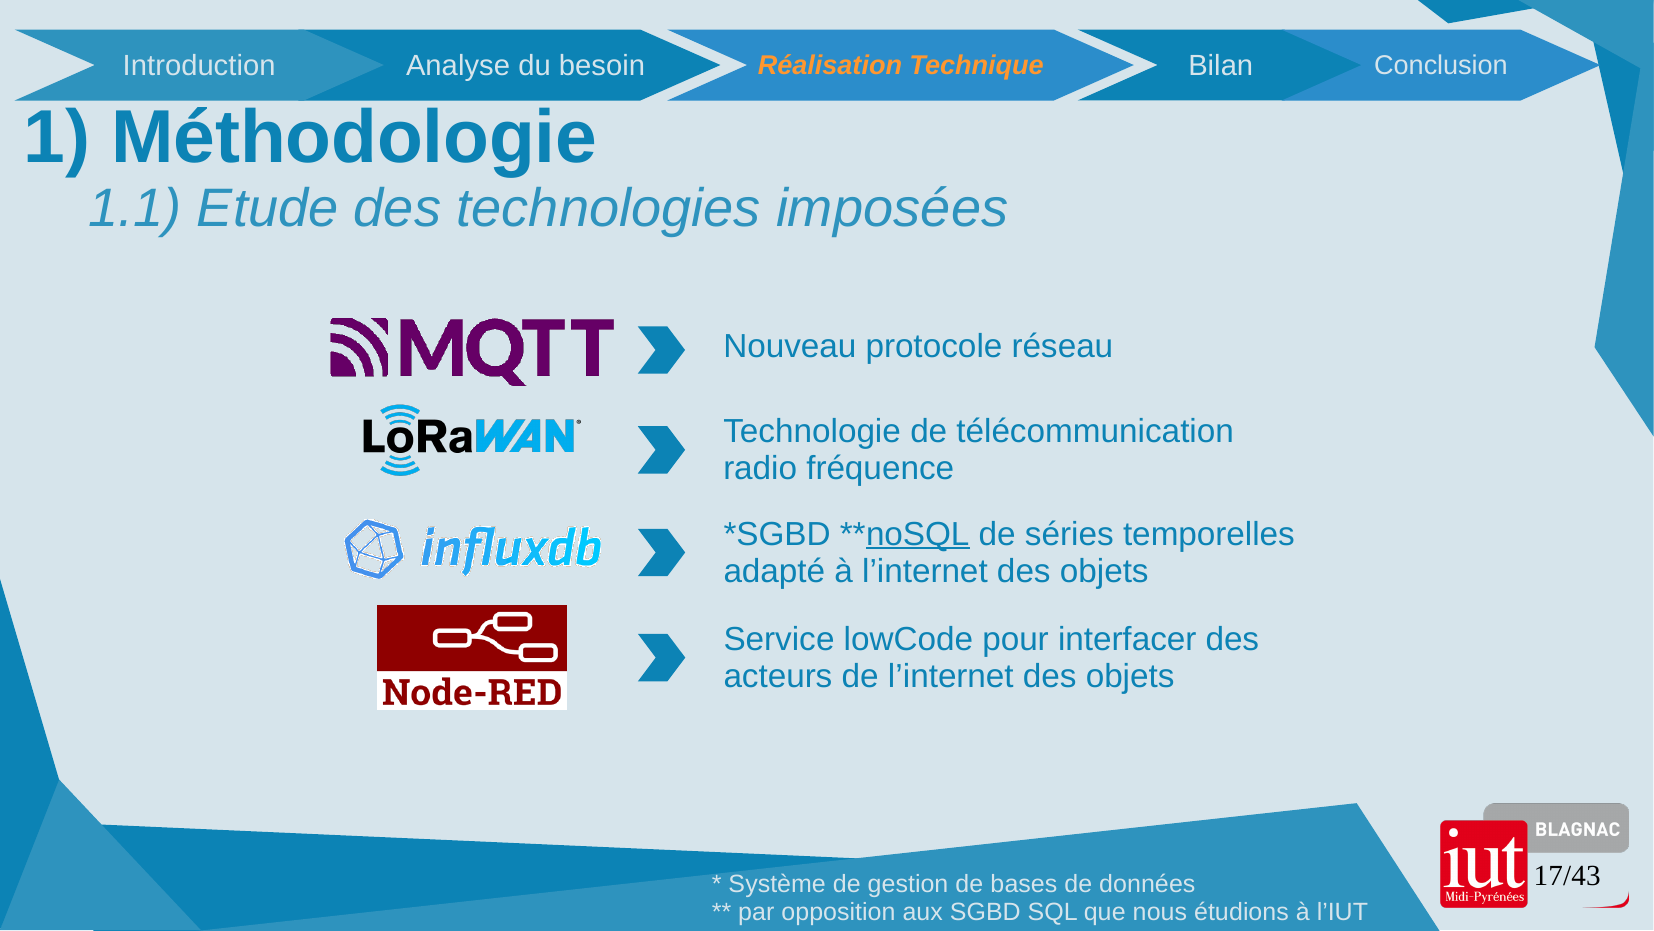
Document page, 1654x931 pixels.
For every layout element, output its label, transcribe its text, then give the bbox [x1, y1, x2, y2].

picture [584, 544, 594, 560]
text_box [637, 633, 686, 682]
text_box Technologie de télécommunication radio fréquence [708, 405, 1323, 495]
text_box [637, 528, 686, 577]
text_box [637, 326, 686, 374]
text_box Nouveau protocole réseau [708, 320, 1323, 380]
text_box Bilan [1077, 29, 1359, 101]
text_box Service lowCode pour interfacer des acteurs de l’internet des objets [708, 613, 1324, 703]
text_box Introduction [14, 29, 384, 101]
picture [377, 605, 567, 710]
text_box * Système de gestion de bases de données ** par opposition aux SGBD SQL que nous étudions à l’IUT [697, 862, 1385, 931]
title 1) Méthodologie [23, 94, 1512, 179]
text_box *SGBD **noSQL de séries temporelles adapté à l’internet des objets [708, 508, 1324, 597]
text_box [637, 426, 686, 474]
text_box Réalisation Technique [667, 29, 1134, 101]
picture [330, 318, 614, 494]
text_box Analyse du besoin [305, 29, 721, 101]
picture [344, 519, 601, 579]
picture [1440, 803, 1629, 908]
text_box Conclusion [1281, 29, 1601, 101]
title 1.1) Etude des technologies imposées [88, 177, 1388, 238]
